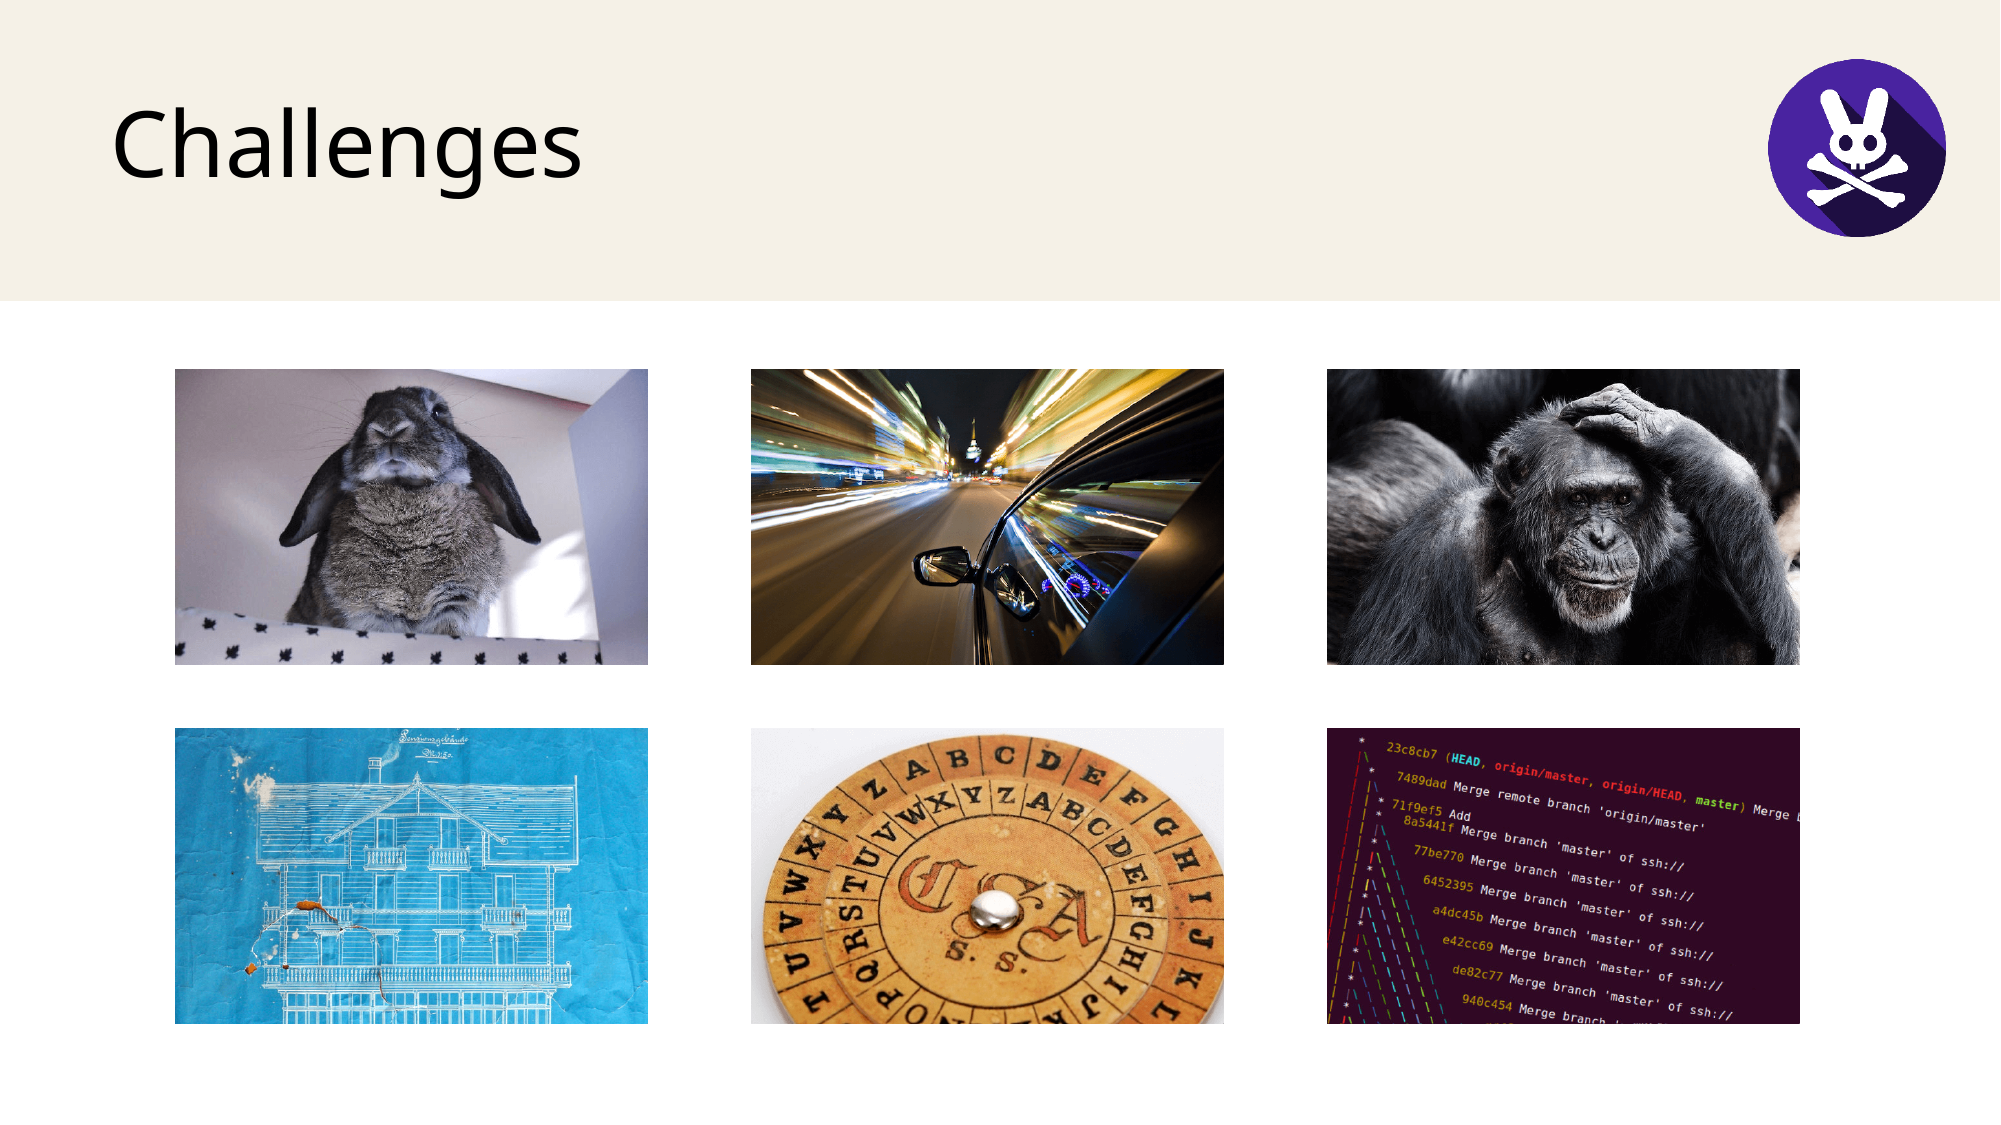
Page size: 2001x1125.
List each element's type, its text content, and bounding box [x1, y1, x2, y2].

picture [175, 728, 648, 1024]
picture [1327, 728, 1800, 1024]
text_box Challenges [95, 39, 1821, 257]
text_box [0, 0, 2000, 301]
picture [1821, 59, 1946, 237]
picture [1327, 369, 1800, 665]
picture [175, 369, 648, 665]
picture [751, 728, 1224, 1024]
picture [751, 369, 1224, 665]
